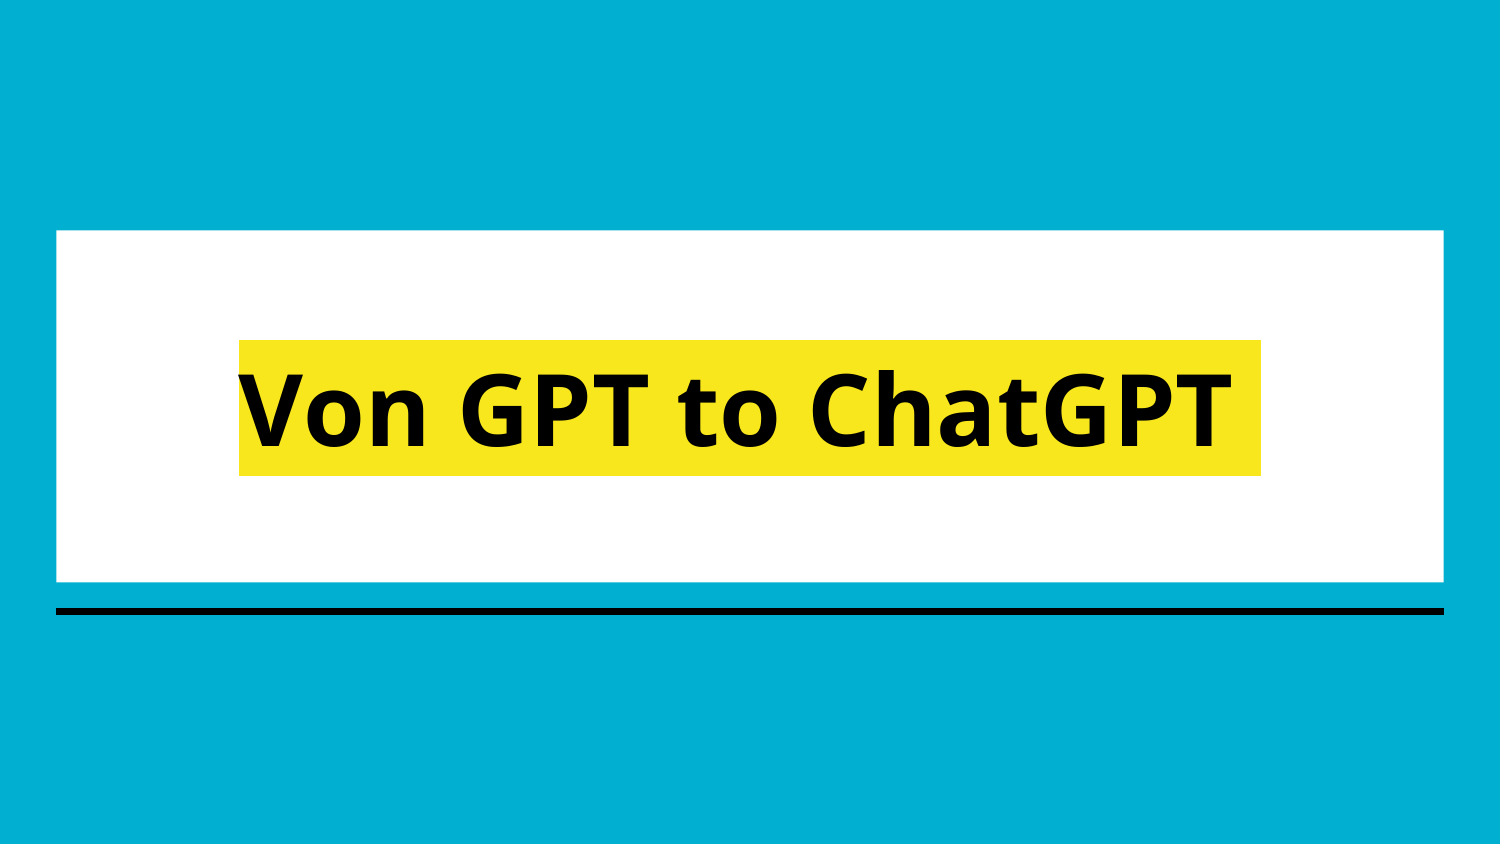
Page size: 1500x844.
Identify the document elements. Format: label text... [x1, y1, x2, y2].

title Von GPT to ChatGPT [56, 230, 1444, 583]
